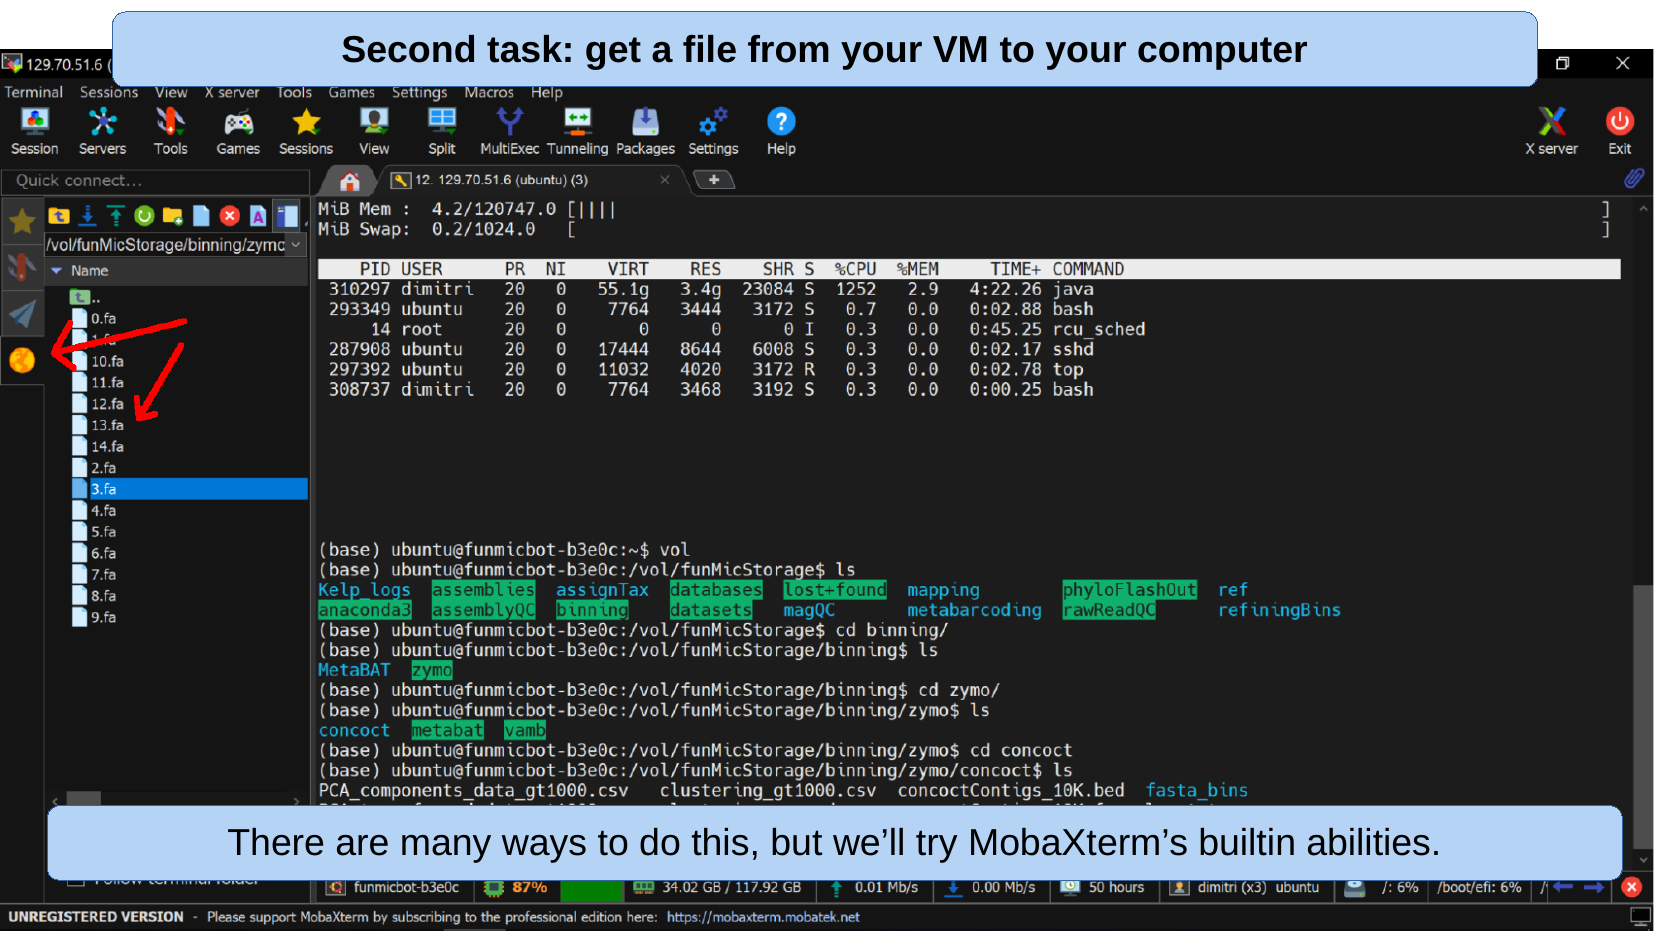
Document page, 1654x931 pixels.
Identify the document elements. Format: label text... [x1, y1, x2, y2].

text_box There are many ways to do this, but we’ll try MobaXterm’s builtin abilities. [47, 805, 1623, 881]
picture [0, 49, 1654, 931]
text_box Second task: get a file from your VM to your computer [112, 11, 1538, 87]
